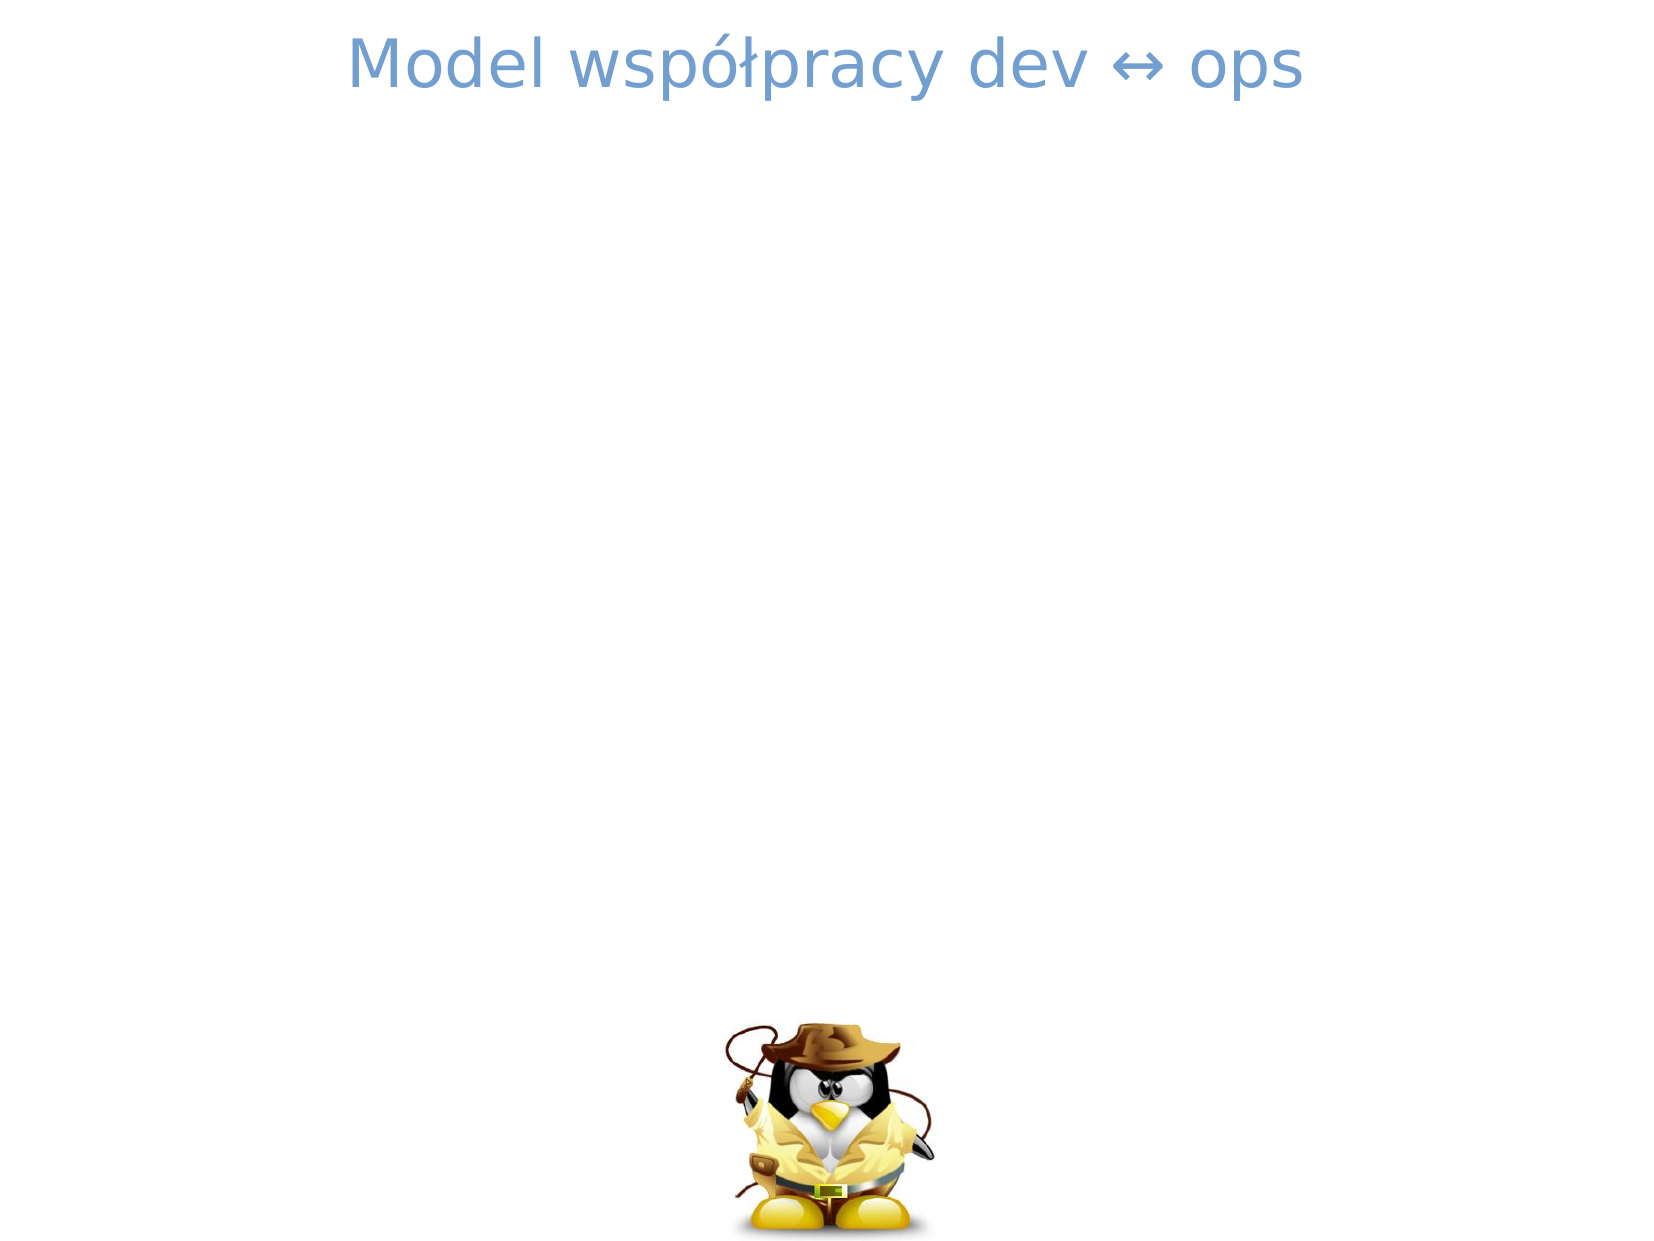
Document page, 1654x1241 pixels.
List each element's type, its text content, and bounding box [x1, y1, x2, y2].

picture [720, 1021, 939, 1241]
text_box Model współpracy dev ↔ ops [332, 17, 1322, 111]
